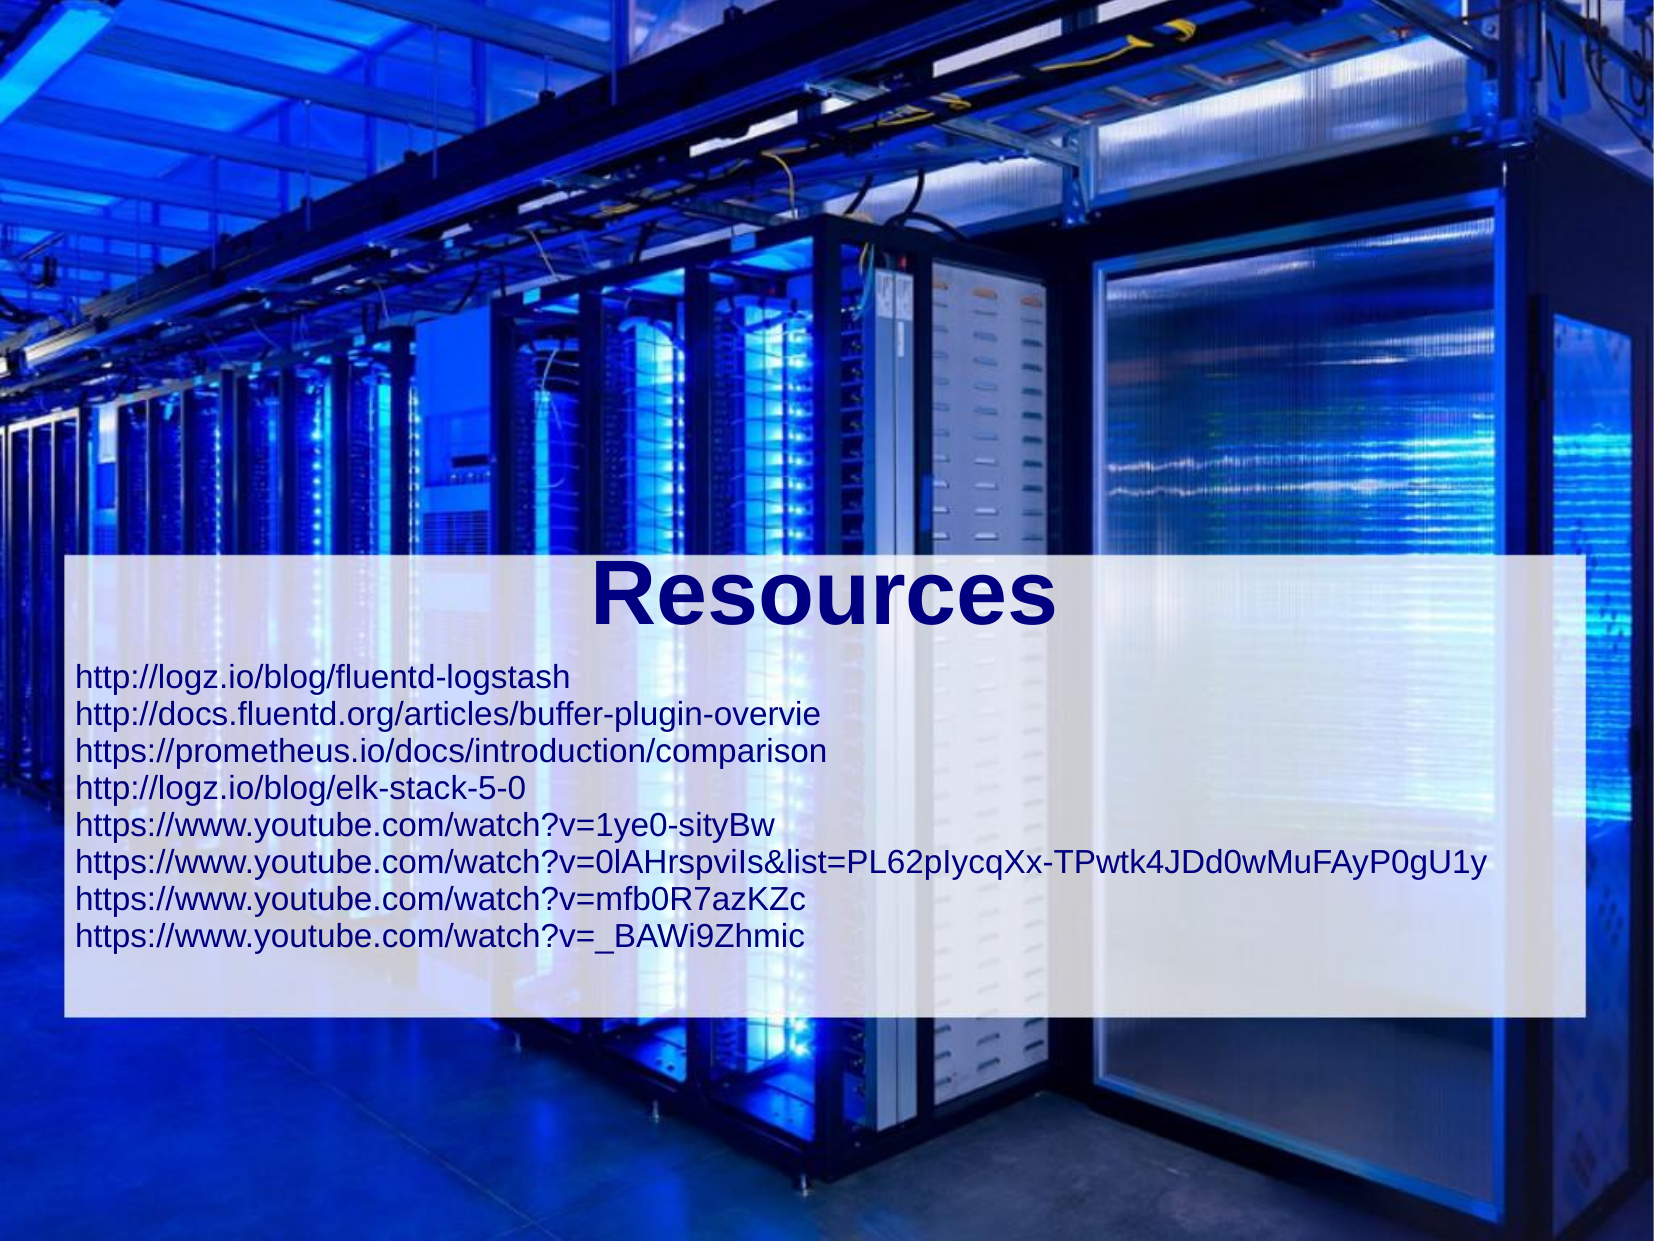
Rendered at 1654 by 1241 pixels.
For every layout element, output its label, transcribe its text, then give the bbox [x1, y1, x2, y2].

picture [0, 0, 1654, 1241]
title Resources [60, 525, 1591, 661]
title http://logz.io/blog/fluentd-logstash http://docs.fluentd.org/articles/buffer-plugin-overvie https://prometheus.io/docs/introduction/comparison http://logz.io/blog/elk-stack-5-0 https://www.youtube.com/watch?v=1ye0-sityBw https://www.youtube.com/watch?v=0lAHrspviIs&list=PL62pIycqXx-TPwtk4JDd0wMuFAyP0gU1y https://www.youtube.com/watch?v=mfb0R7azKZc https://www.youtube.com/watch?v=_BAWi9Zhmic [75, 645, 1576, 1006]
